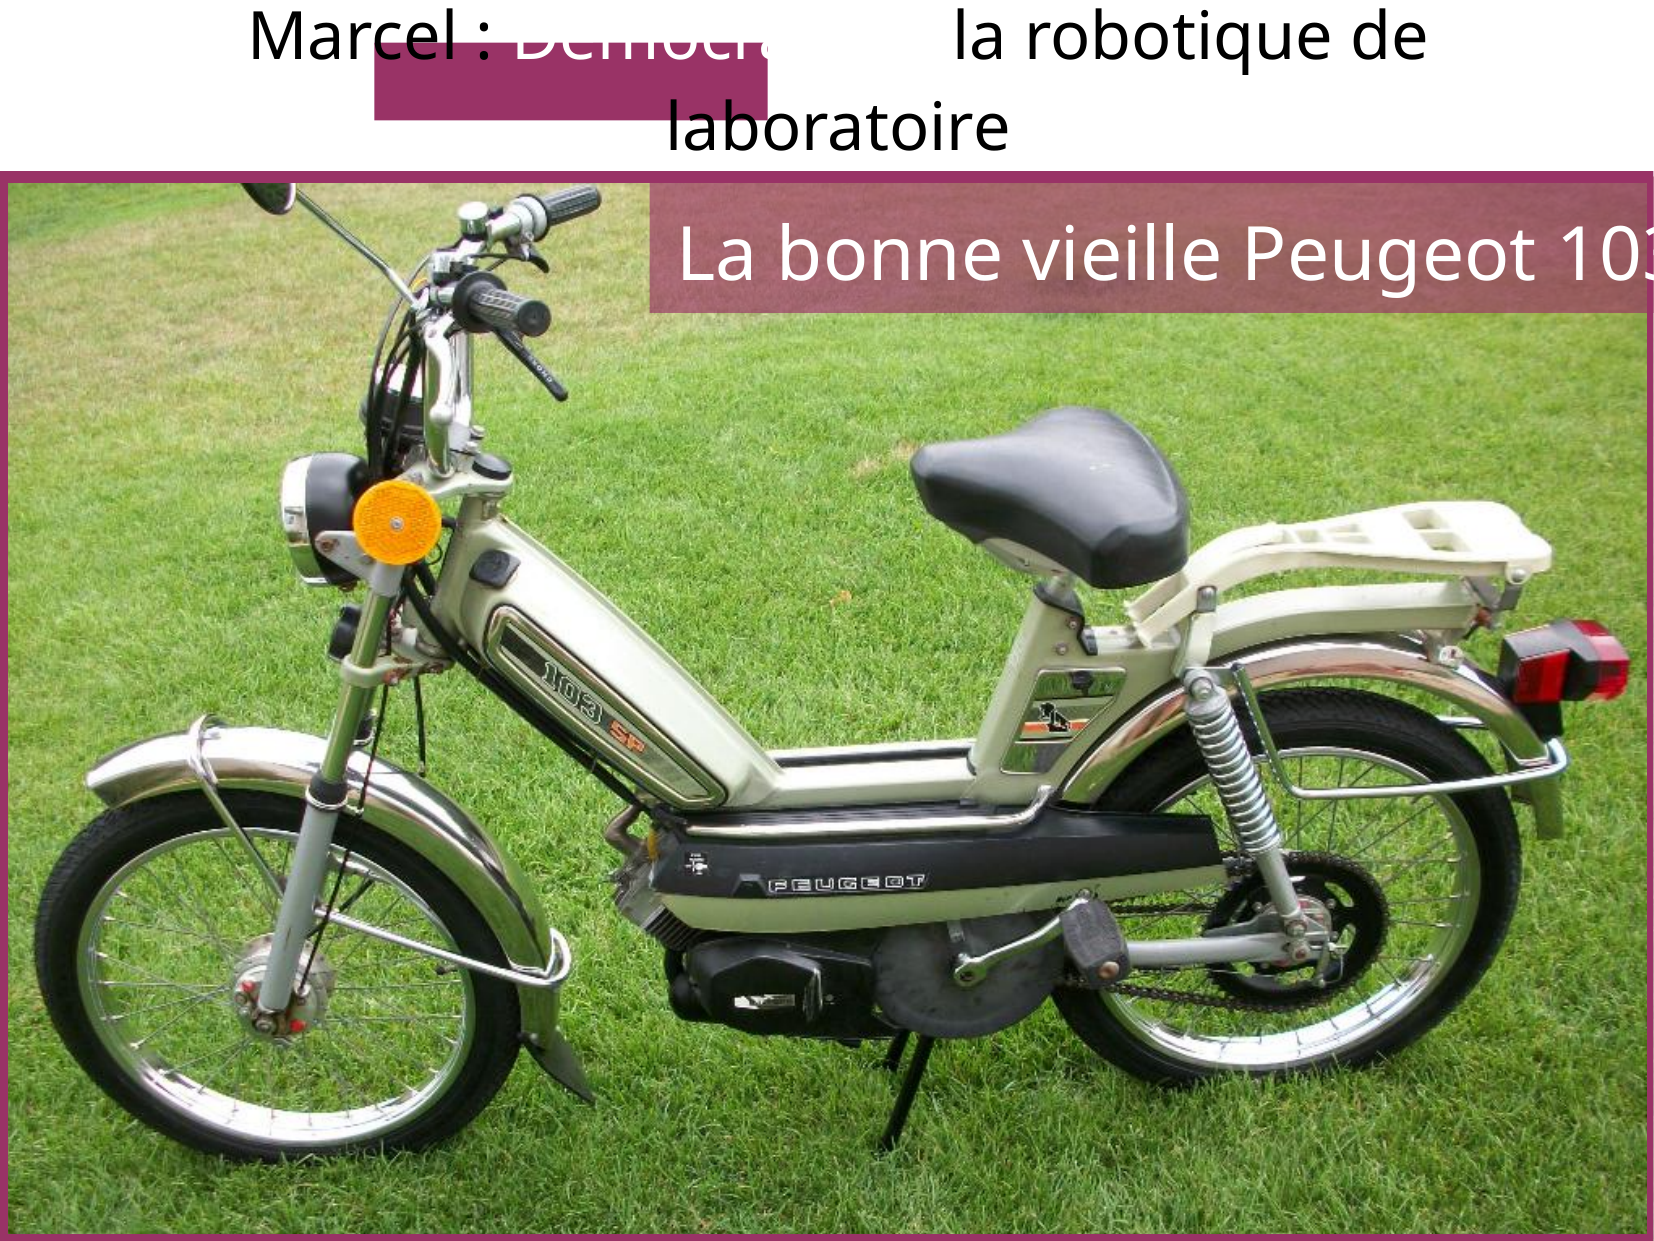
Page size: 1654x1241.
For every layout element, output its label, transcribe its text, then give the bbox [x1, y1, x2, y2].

picture [8, 183, 1647, 1234]
title Marcel : Démocratiser la robotique de laboratoire [94, 35, 1583, 123]
text_box [649, 176, 1654, 313]
text_box La bonne vieille Peugeot 103 [661, 193, 1629, 306]
